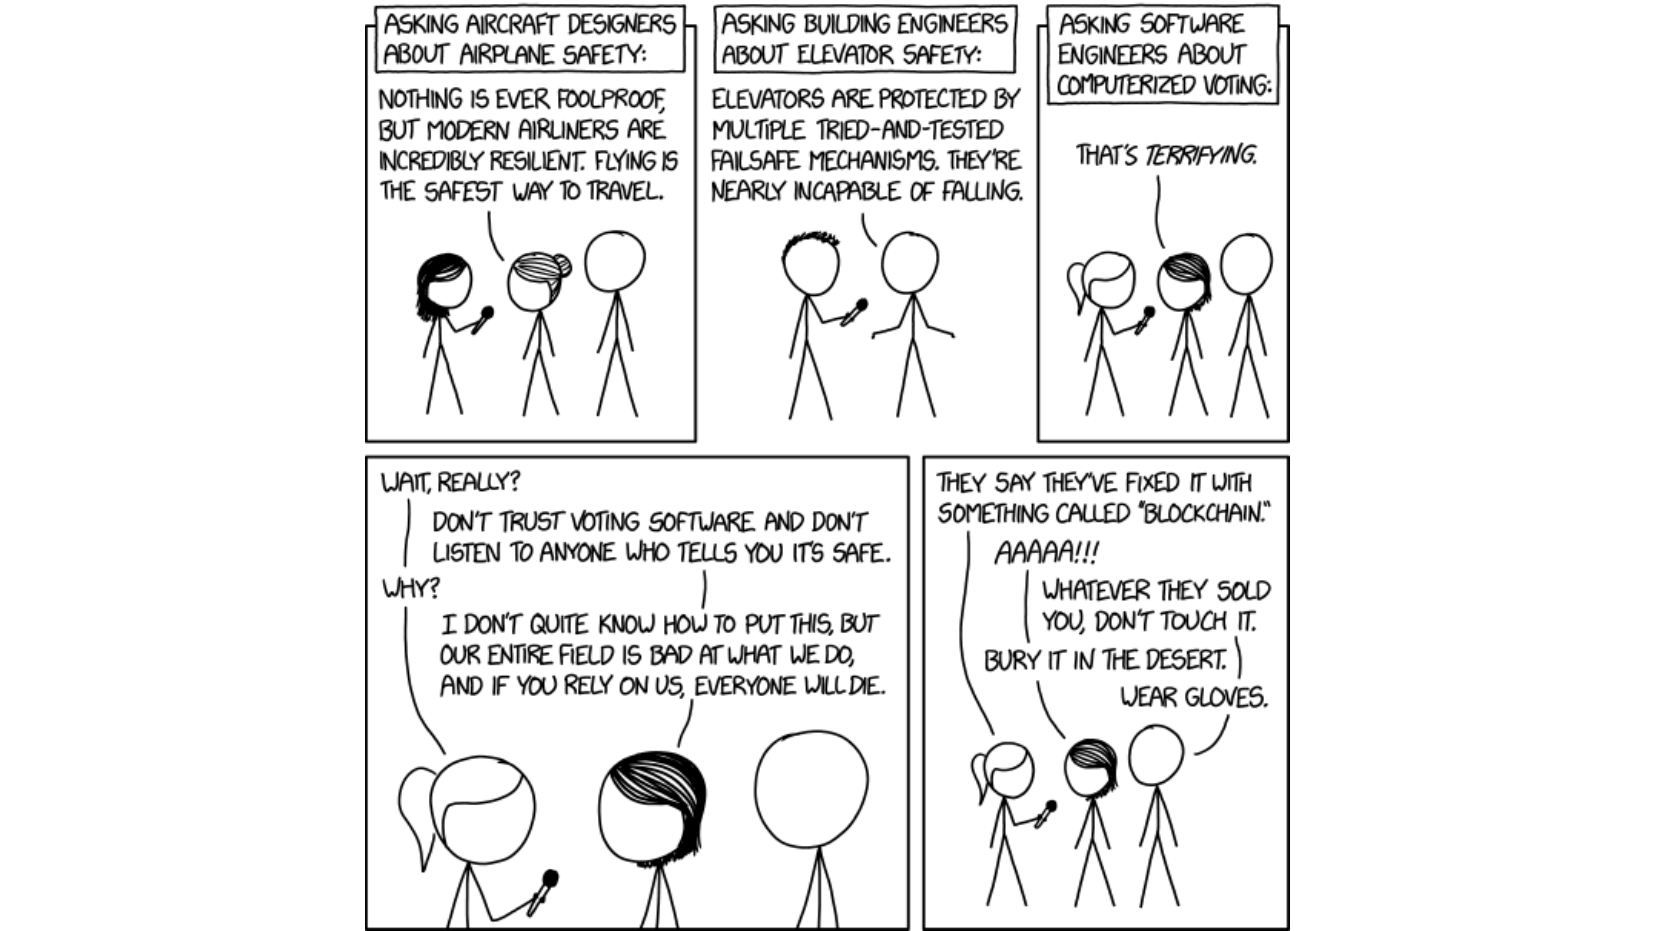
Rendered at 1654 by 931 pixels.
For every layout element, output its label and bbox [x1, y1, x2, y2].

picture [365, 0, 1290, 931]
